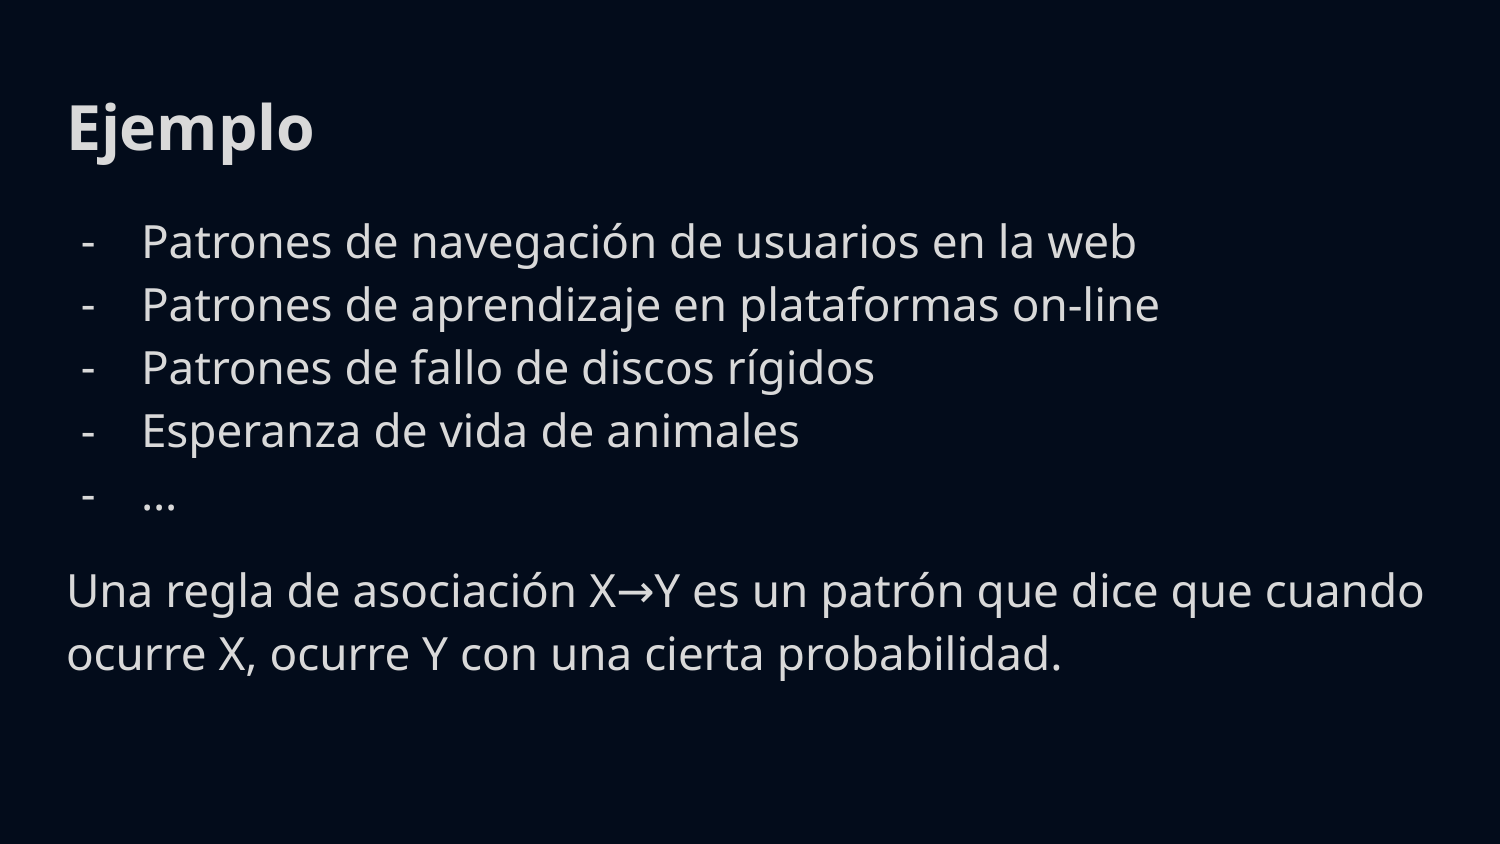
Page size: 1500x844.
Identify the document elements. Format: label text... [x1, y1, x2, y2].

title Ejemplo [51, 72, 1449, 167]
list Patrones de navegación de usuarios en la web Patrones de aprendizaje en plataformas on-line Patrones de fallo de discos rígidos Esperanza de vida de animales … Una regla de asociación X→Y es un patrón que dice que cuando ocurre X, ocurre Y con una cierta probabilidad. [51, 189, 1449, 750]
